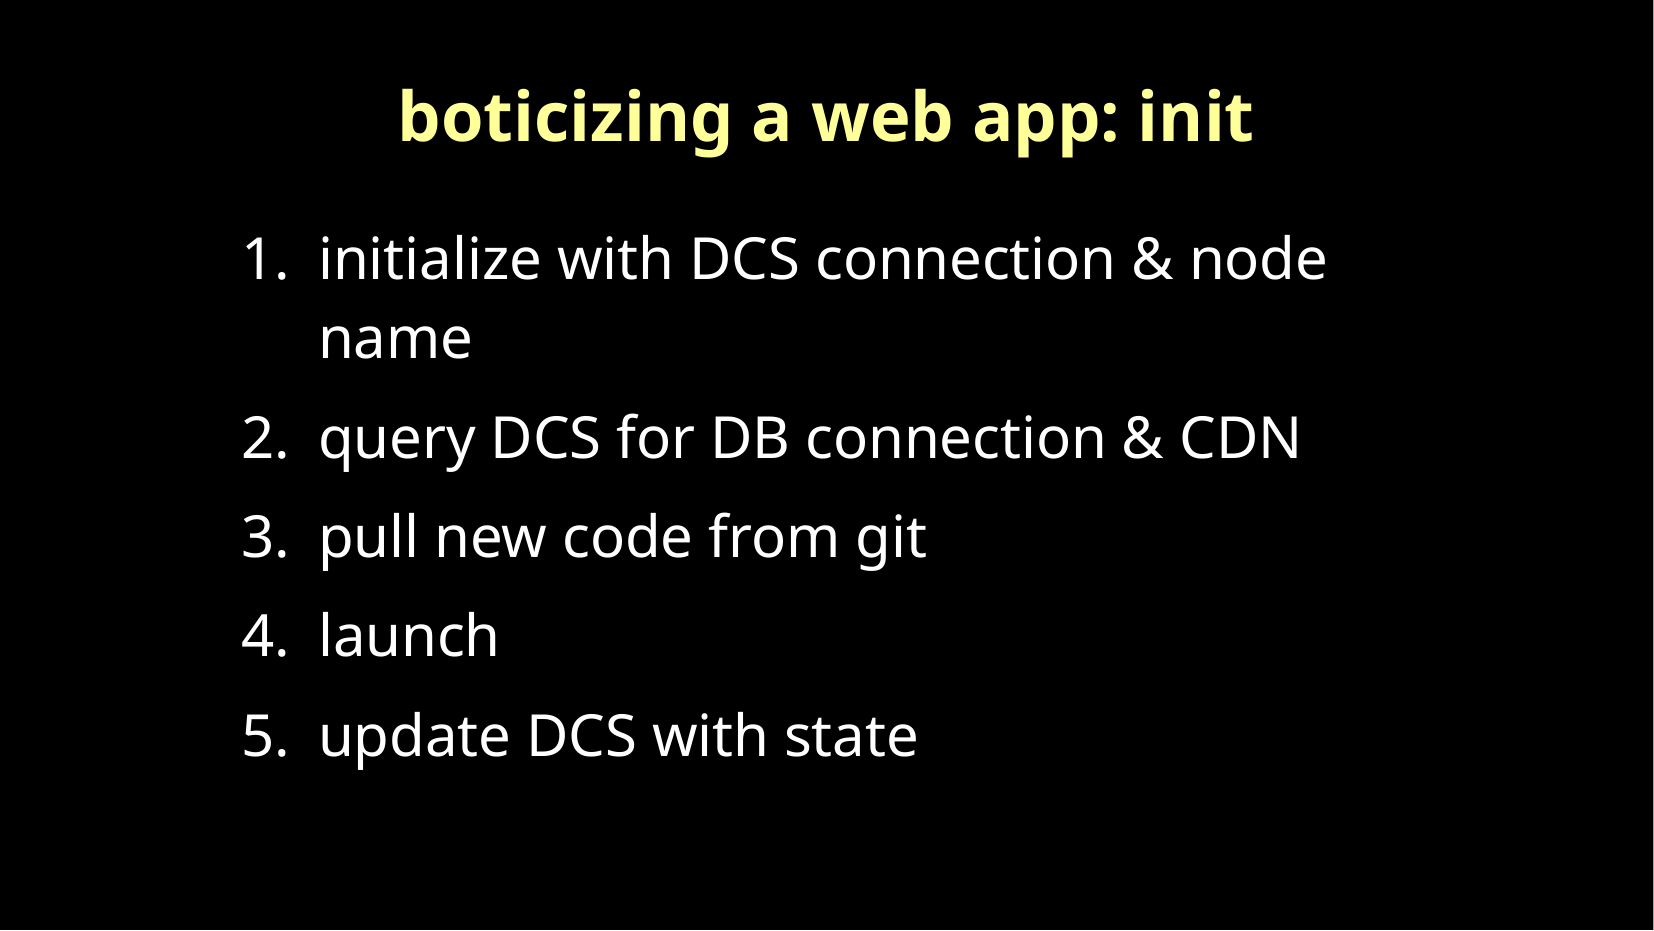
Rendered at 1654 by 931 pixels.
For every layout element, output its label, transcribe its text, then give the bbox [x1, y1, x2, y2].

list initialize with DCS connection & node name query DCS for DB connection & CDN pull new code from git launch update DCS with state [225, 217, 1411, 781]
title boticizing a web app: init [82, 37, 1571, 193]
